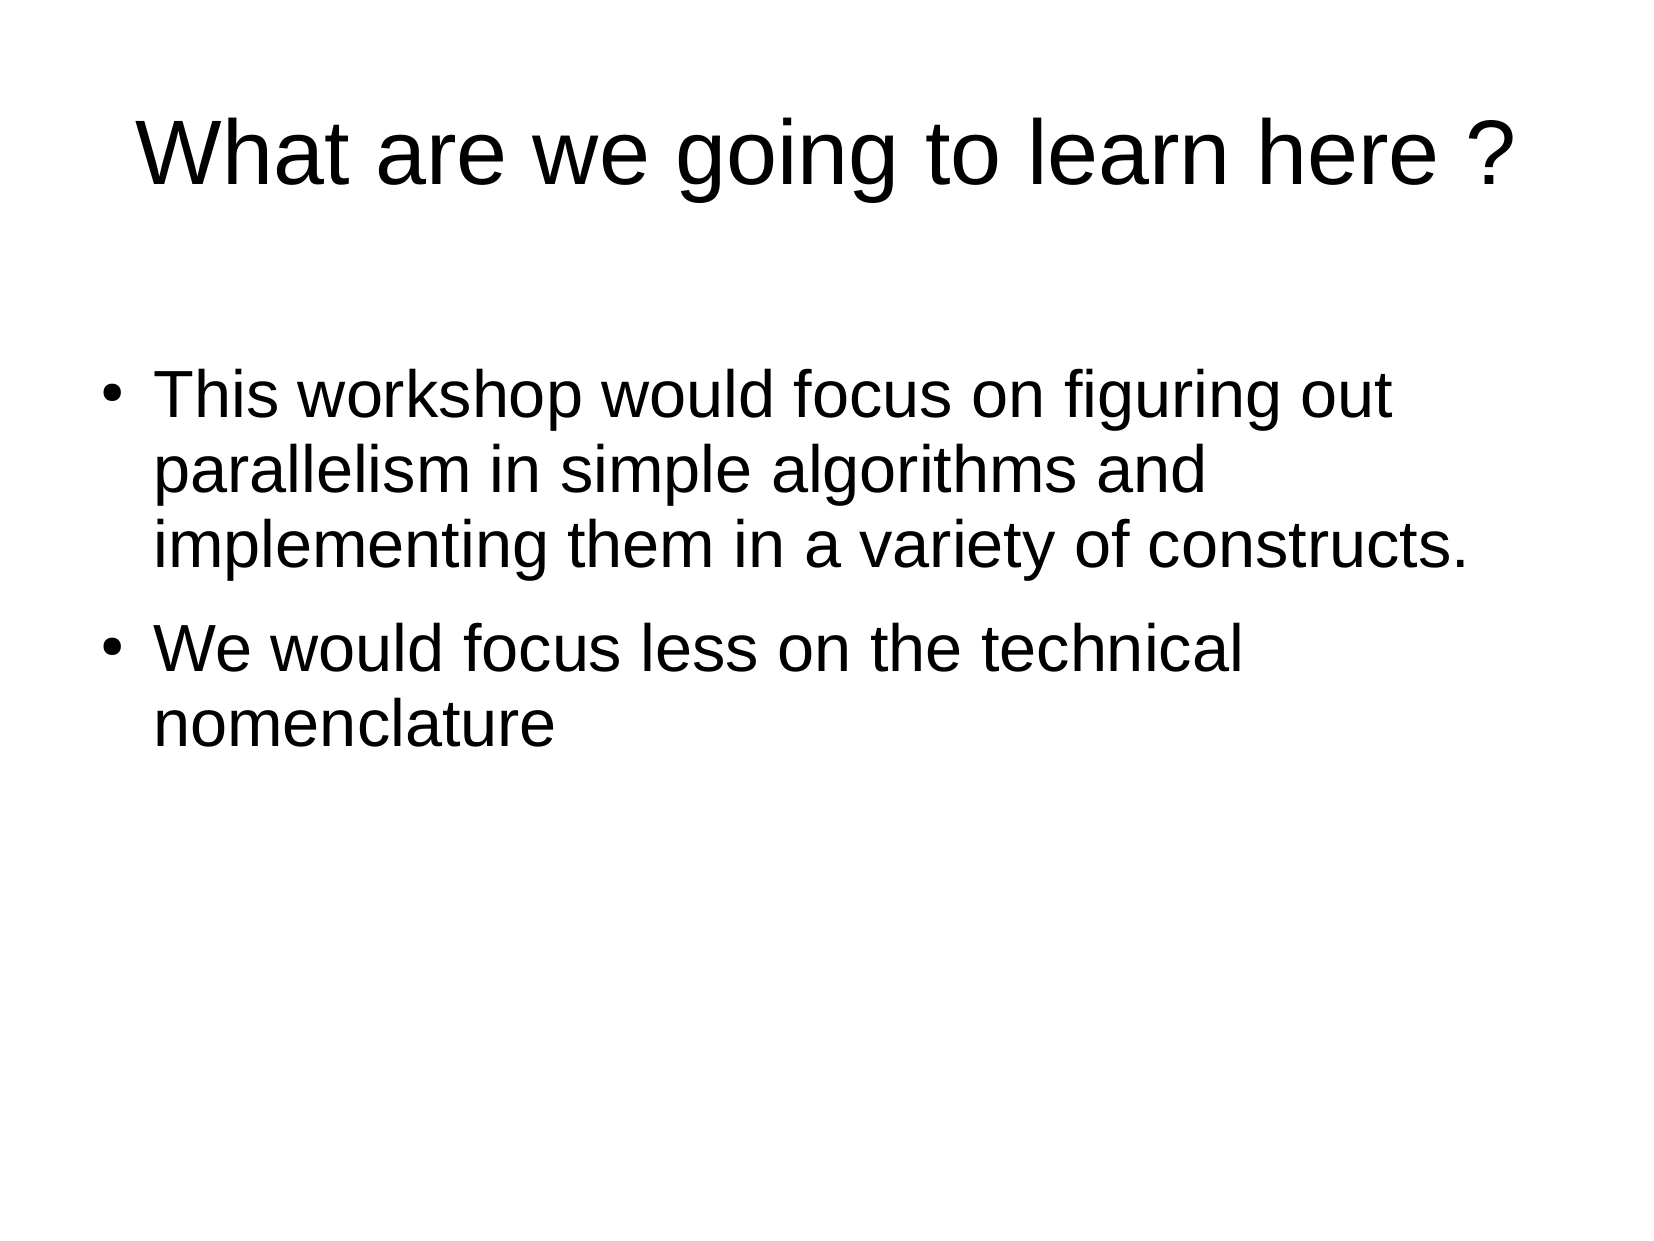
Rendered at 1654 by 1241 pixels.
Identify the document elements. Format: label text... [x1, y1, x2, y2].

title What are we going to learn here ? [82, 49, 1571, 148]
list This workshop would focus on figuring out parallelism in simple algorithms and implementing them in a variety of constructs. We would focus less on the technical nomenclature [82, 148, 1571, 868]
